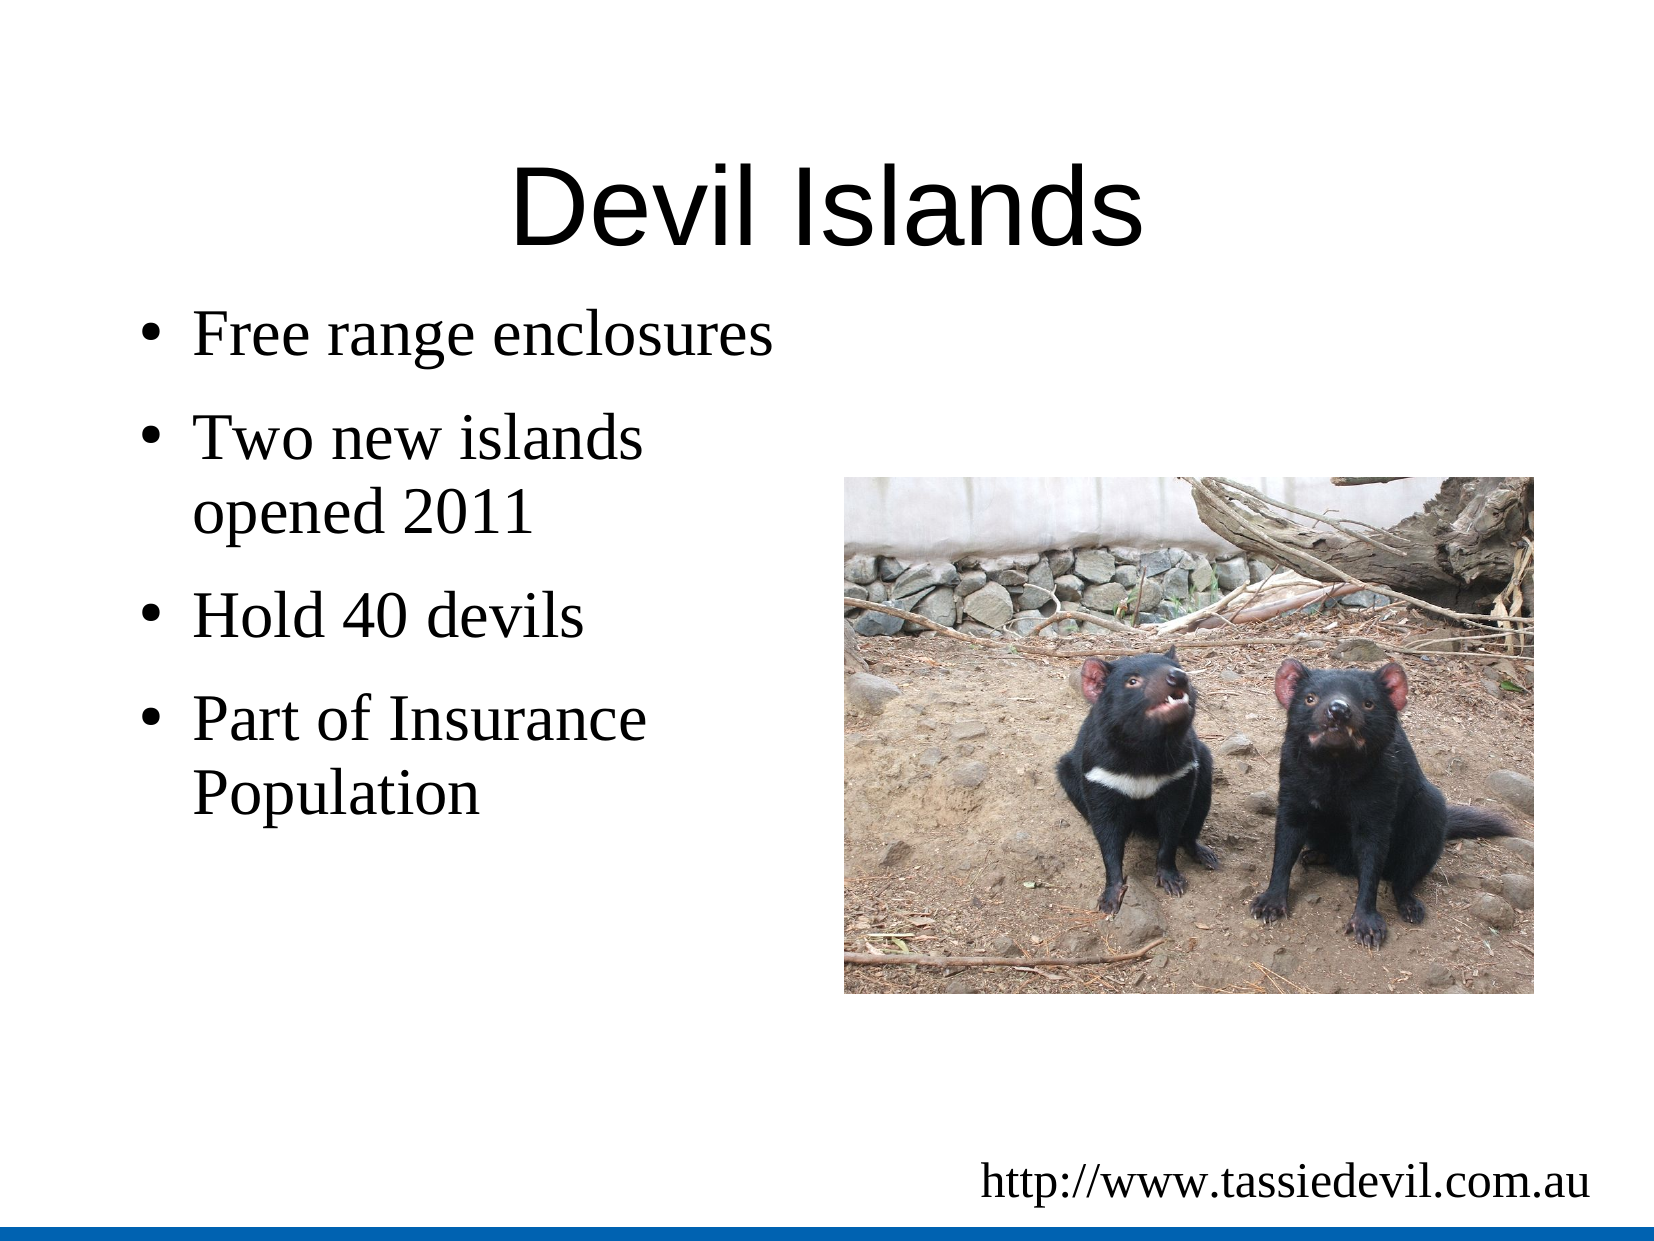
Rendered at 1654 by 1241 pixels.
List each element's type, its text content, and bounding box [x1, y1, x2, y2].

list Free range enclosures Two new islands opened 2011 Hold 40 devils Part of Insurance Population [121, 296, 811, 1078]
title Devil Islands [121, 102, 1533, 311]
picture [844, 477, 1534, 994]
text_box http://www.tassiedevil.com.au [980, 1153, 1592, 1214]
